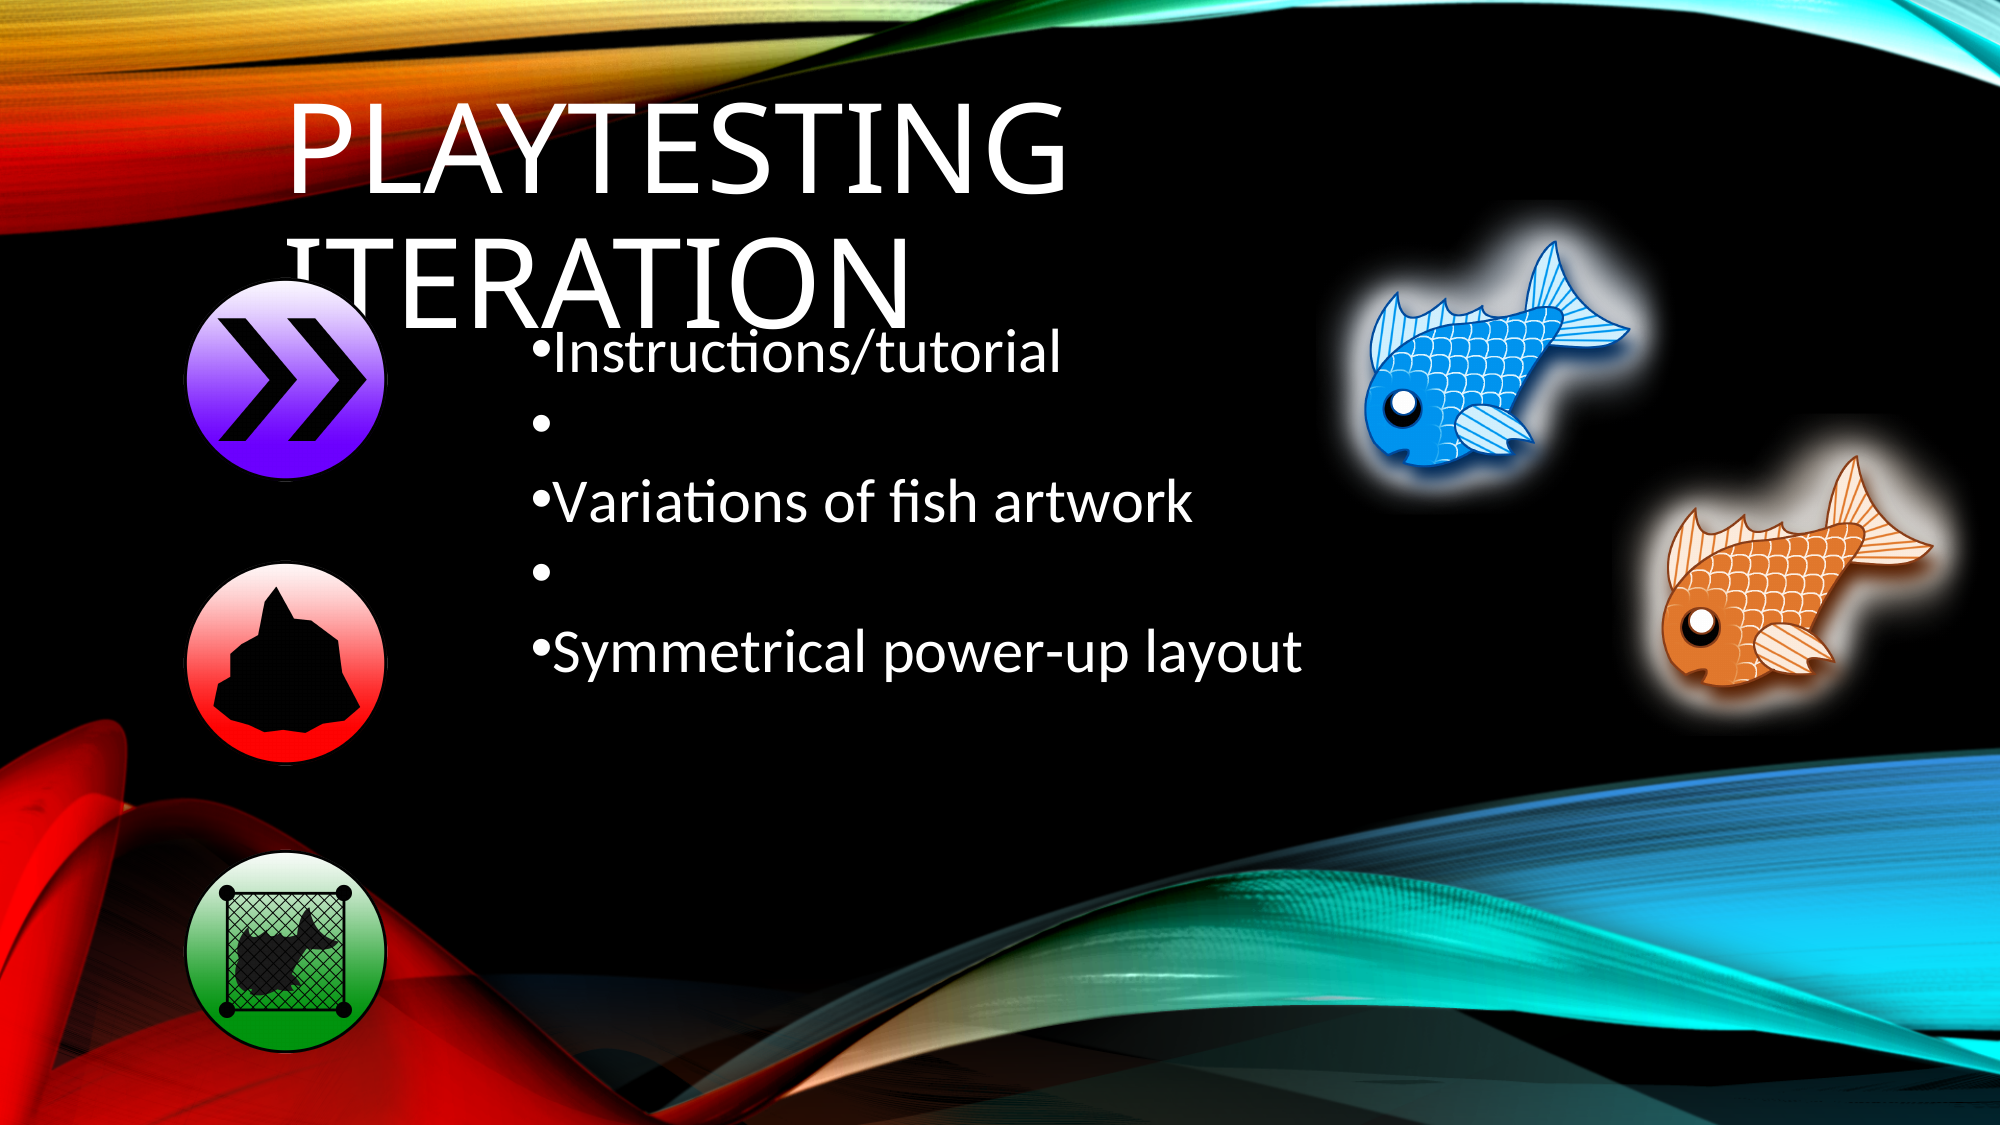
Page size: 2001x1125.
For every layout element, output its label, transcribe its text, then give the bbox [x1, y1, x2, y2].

picture [173, 839, 398, 1064]
picture [173, 267, 398, 492]
picture [1271, 160, 2000, 776]
text_box Instructions/tutorial Variations of fish artwork Symmetrical power-up layout [515, 302, 1508, 697]
title Playtesting iteration [267, 78, 1709, 221]
picture [173, 550, 398, 776]
